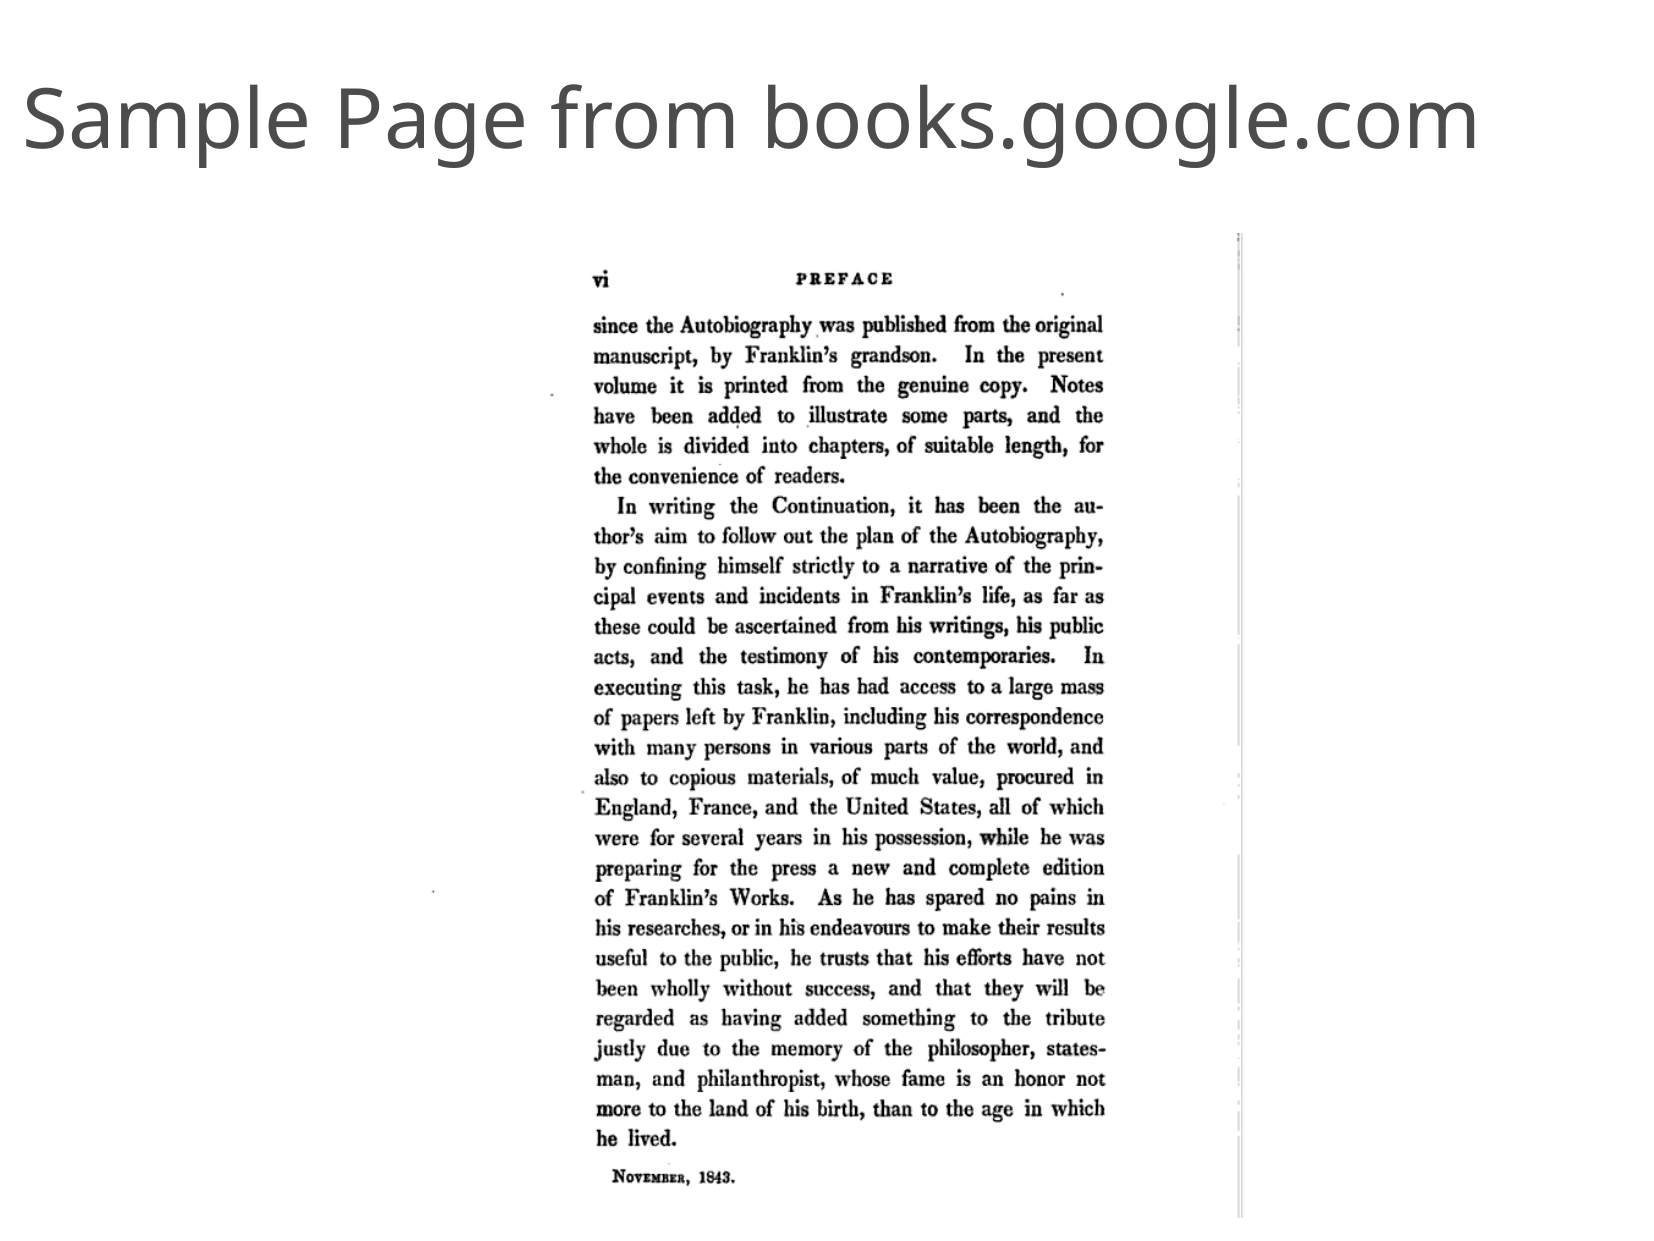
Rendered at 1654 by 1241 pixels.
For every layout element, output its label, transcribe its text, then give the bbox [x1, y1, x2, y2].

picture [405, 233, 1245, 1219]
title Sample Page from books.google.com [22, 0, 1654, 234]
